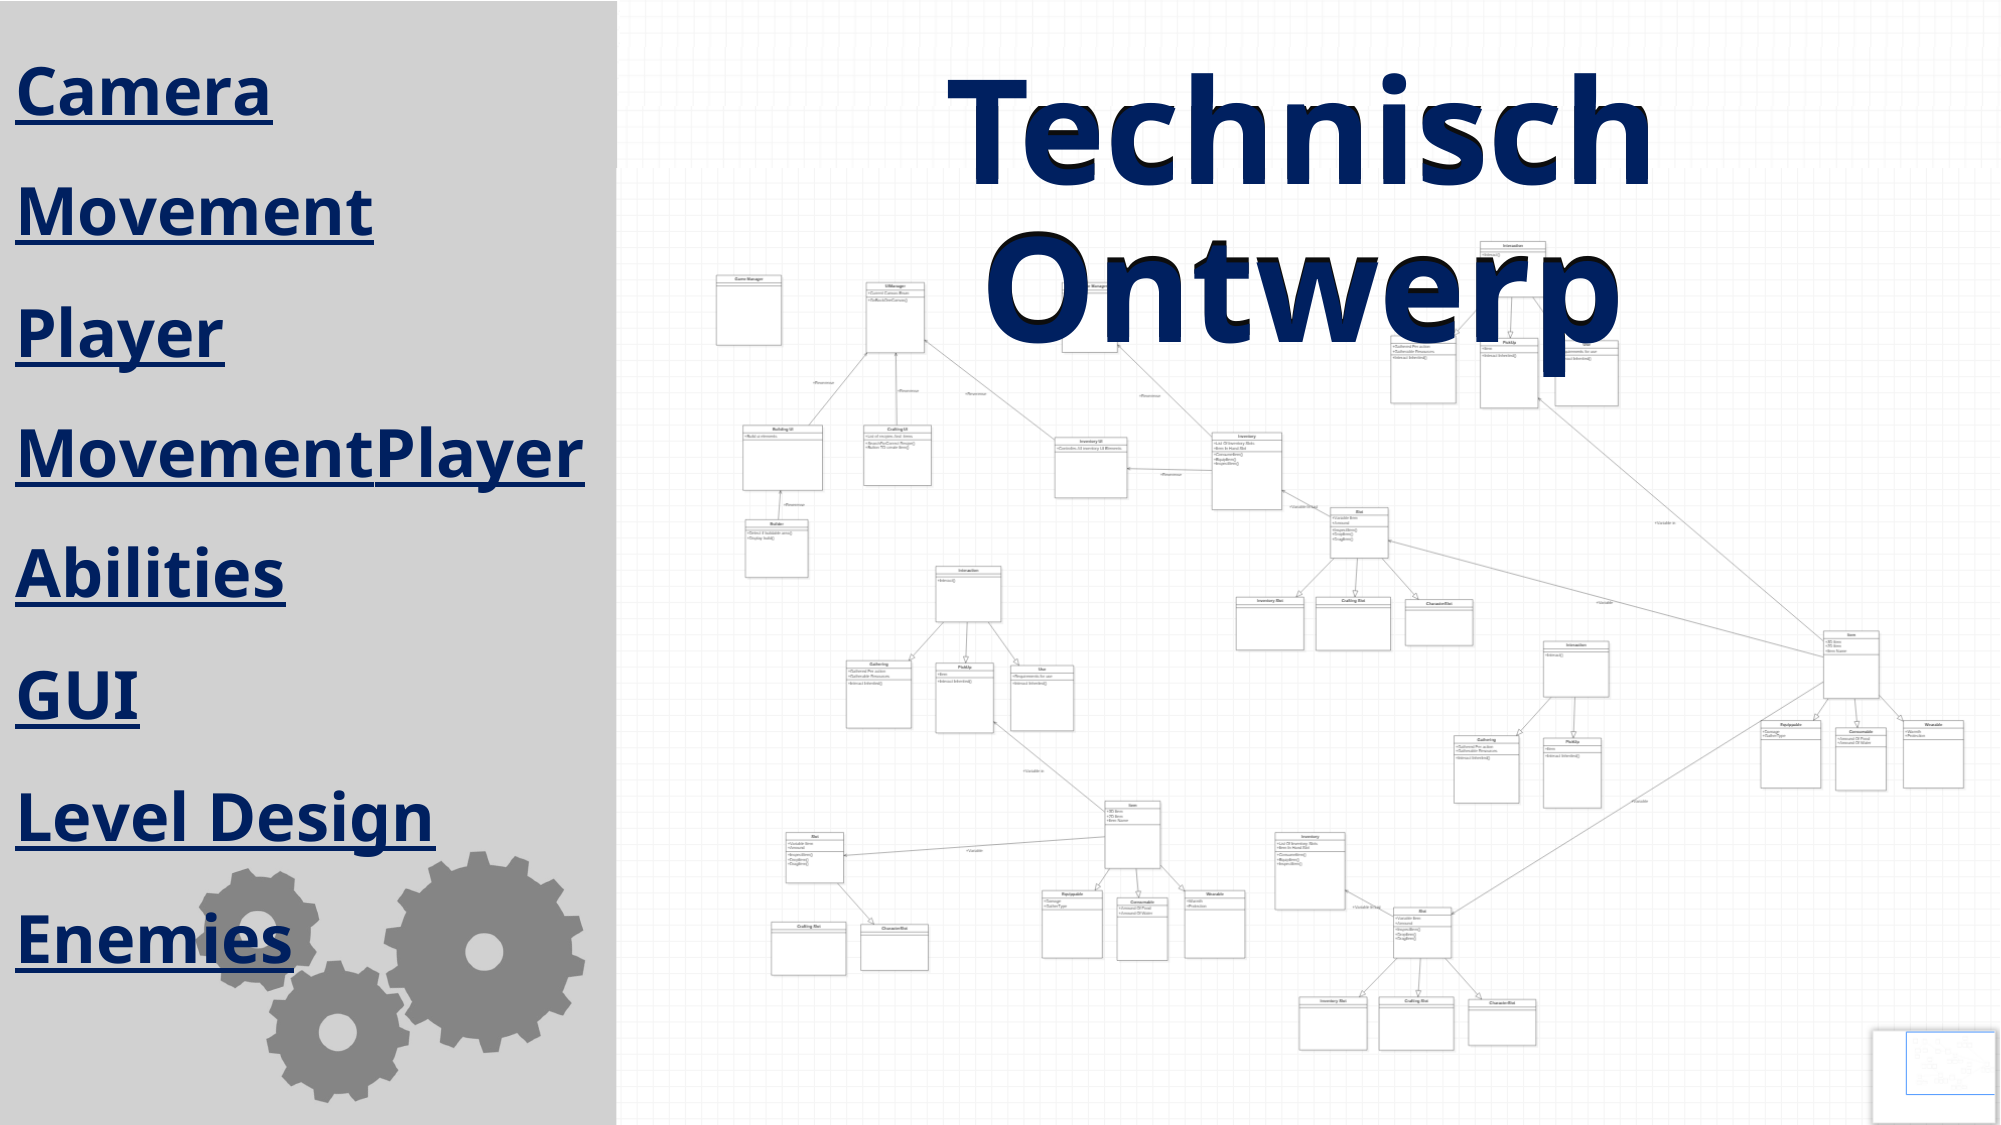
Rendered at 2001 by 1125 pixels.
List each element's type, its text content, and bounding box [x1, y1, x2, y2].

text_box Technisch Ontwerp [901, 51, 1705, 304]
text_box Camera Movement Player MovementPlayer Abilities GUI Level Design Enemies [0, 1, 617, 1125]
picture [616, 0, 2000, 1125]
